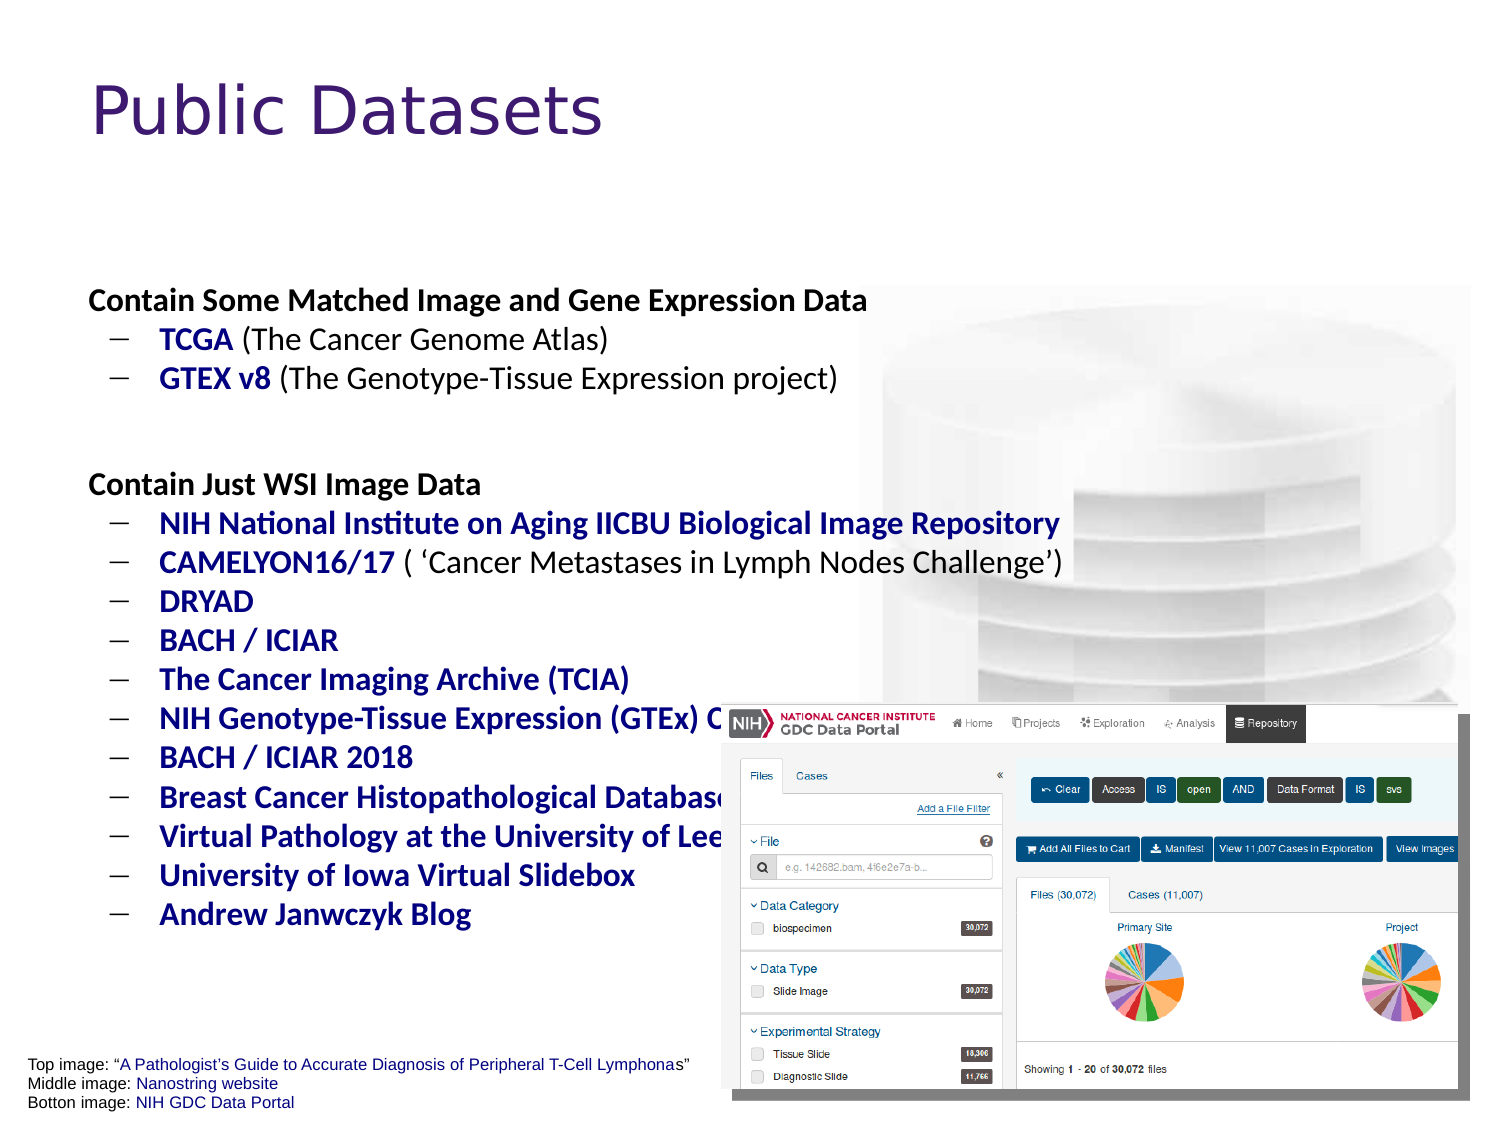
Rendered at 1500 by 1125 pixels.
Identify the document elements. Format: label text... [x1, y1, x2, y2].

picture [721, 285, 1471, 1090]
title Public Datasets [75, 45, 1423, 171]
text_box Top image: “A Pathologist’s Guide to Accurate Diagnosis of Peripheral T-Cell Lymphonas” Middle image: Nanostring website Botton image: NIH GDC Data Portal [12, 1047, 1163, 1120]
list Contain Some Matched Image and Gene Expression Data TCGA (The Cancer Genome Atlas) GTEX v8 (The Genotype-Tissue Expression project) Contain Just WSI Image Data NIH National Institute on Aging IICBU Biological Image Repository CAMELYON16/17 ( ‘Cancer Metastases in Lymph Nodes Challenge’) DRYAD BACH / ICIAR The Cancer Imaging Archive (TCIA) NIH Genotype-Tissue Expression (GTEx) Consortium BACH / ICIAR 2018 Breast Cancer Histopathological Database (BreakHis) Virtual Pathology at the University of Leeds University of Iowa Virtual Slidebox Andrew Janwczyk Blog [88, 286, 1418, 928]
